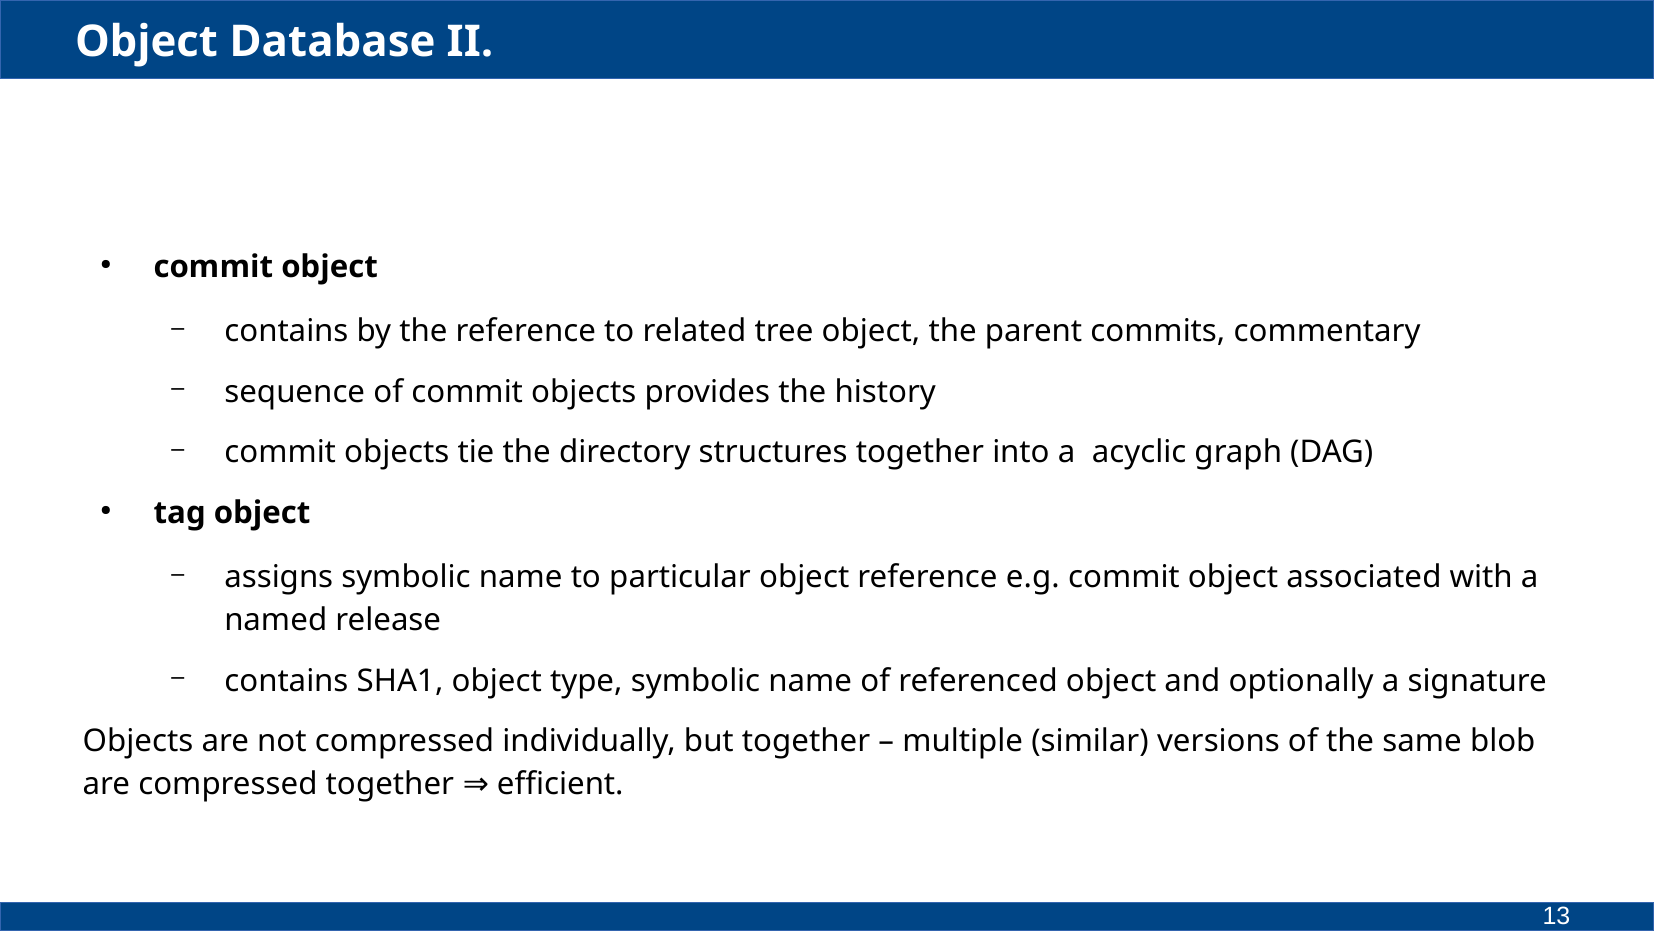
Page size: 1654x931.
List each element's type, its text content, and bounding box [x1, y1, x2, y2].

title Object Database II. [75, 0, 1654, 79]
list commit object contains by the reference to related tree object, the parent commits, commentary sequence of commit objects provides the history commit objects tie the directory structures together into a acyclic graph (DAG) tag object assigns symbolic name to particular object reference e.g. commit object associated with a named release contains SHA1, object type, symbolic name of referenced object and optionally a signature Objects are not compressed individually, but together – multiple (similar) versions of the same blob are compressed together ⇒ efficient. [82, 243, 1571, 837]
